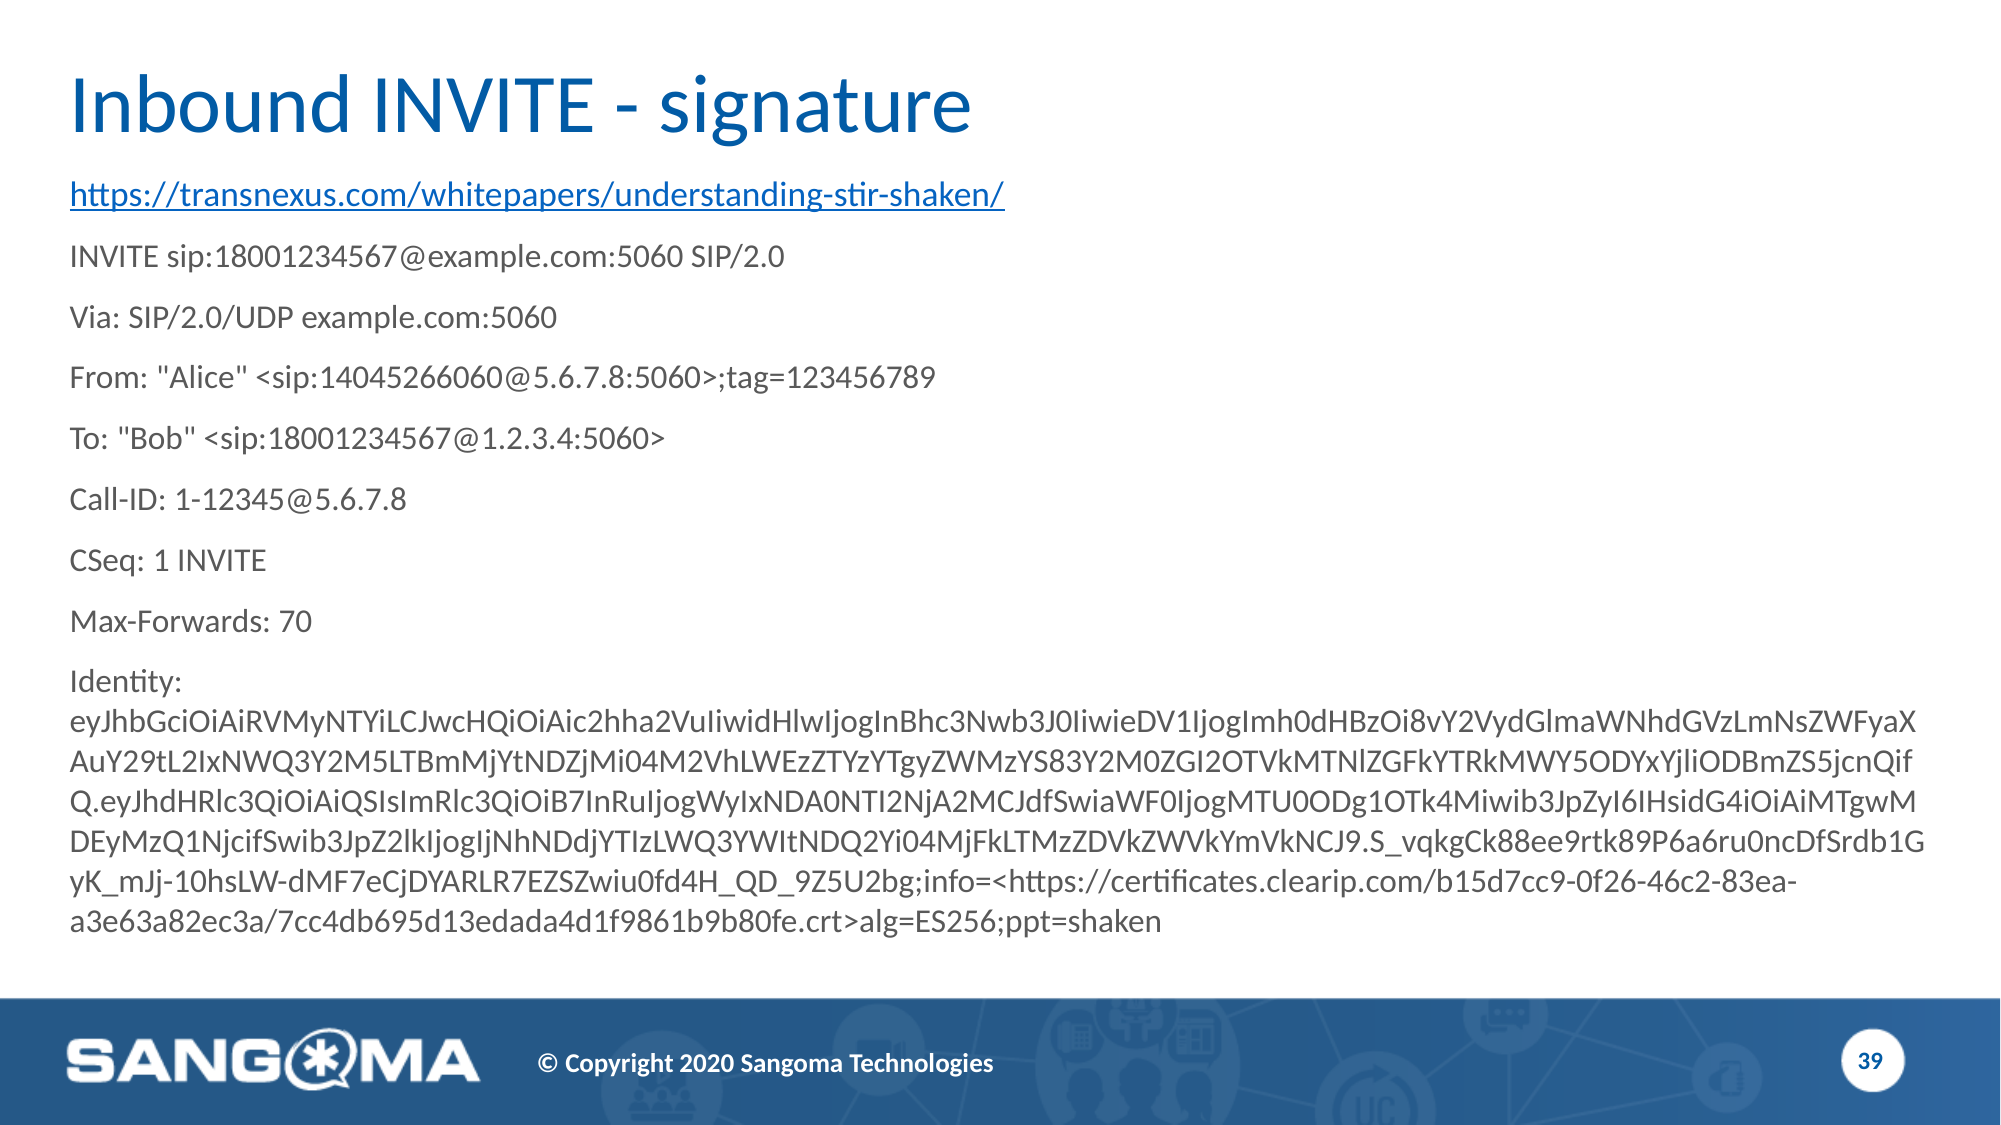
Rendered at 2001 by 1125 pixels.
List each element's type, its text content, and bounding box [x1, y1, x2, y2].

title Inbound INVITE - signature [54, 48, 1945, 163]
list https://transnexus.com/whitepapers/understanding-stir-shaken/ INVITE sip:18001234567@example.com:5060 SIP/2.0 Via: SIP/2.0/UDP example.com:5060 From: "Alice" <sip:14045266060@5.6.7.8:5060>;tag=123456789 To: "Bob" <sip:18001234567@1.2.3.4:5060> Call-ID: 1-12345@5.6.7.8 CSeq: 1 INVITE Max-Forwards: 70 Identity: eyJhbGciOiAiRVMyNTYiLCJwcHQiOiAic2hha2VuIiwidHlwIjogInBhc3Nwb3J0IiwieDV1IjogImh0dHBzOi8vY2VydGlmaWNhdGVzLmNsZWFyaXAuY29tL2IxNWQ3Y2M5LTBmMjYtNDZjMi04M2VhLWEzZTYzYTgyZWMzYS83Y2M0ZGI2OTVkMTNlZGFkYTRkMWY5ODYxYjliODBmZS5jcnQifQ.eyJhdHRlc3QiOiAiQSIsImRlc3QiOiB7InRuIjogWyIxNDA0NTI2NjA2MCJdfSwiaWF0IjogMTU0ODg1OTk4Miwib3JpZyI6IHsidG4iOiAiMTgwMDEyMzQ1NjcifSwib3JpZ2lkIjogIjNhNDdjYTIzLWQ3YWItNDQ2Yi04MjFkLTMzZDVkZWVkYmVkNCJ9.S_vqkgCk88ee9rtk89P6a6ru0ncDfSrdb1GyK_mJj-10hsLW-dMF7eCjDYARLR7EZSZwiu0fd4H_QD_9Z5U2bg;info=<https://certificates.clearip.com/b15d7cc9-0f26-46c2-83ea-a3e63a82ec3a/7cc4db695d13edada4d1f9861b9b80fe.crt>alg=ES256;ppt=shaken [54, 163, 1945, 1054]
picture [0, 0, 2001, 1125]
